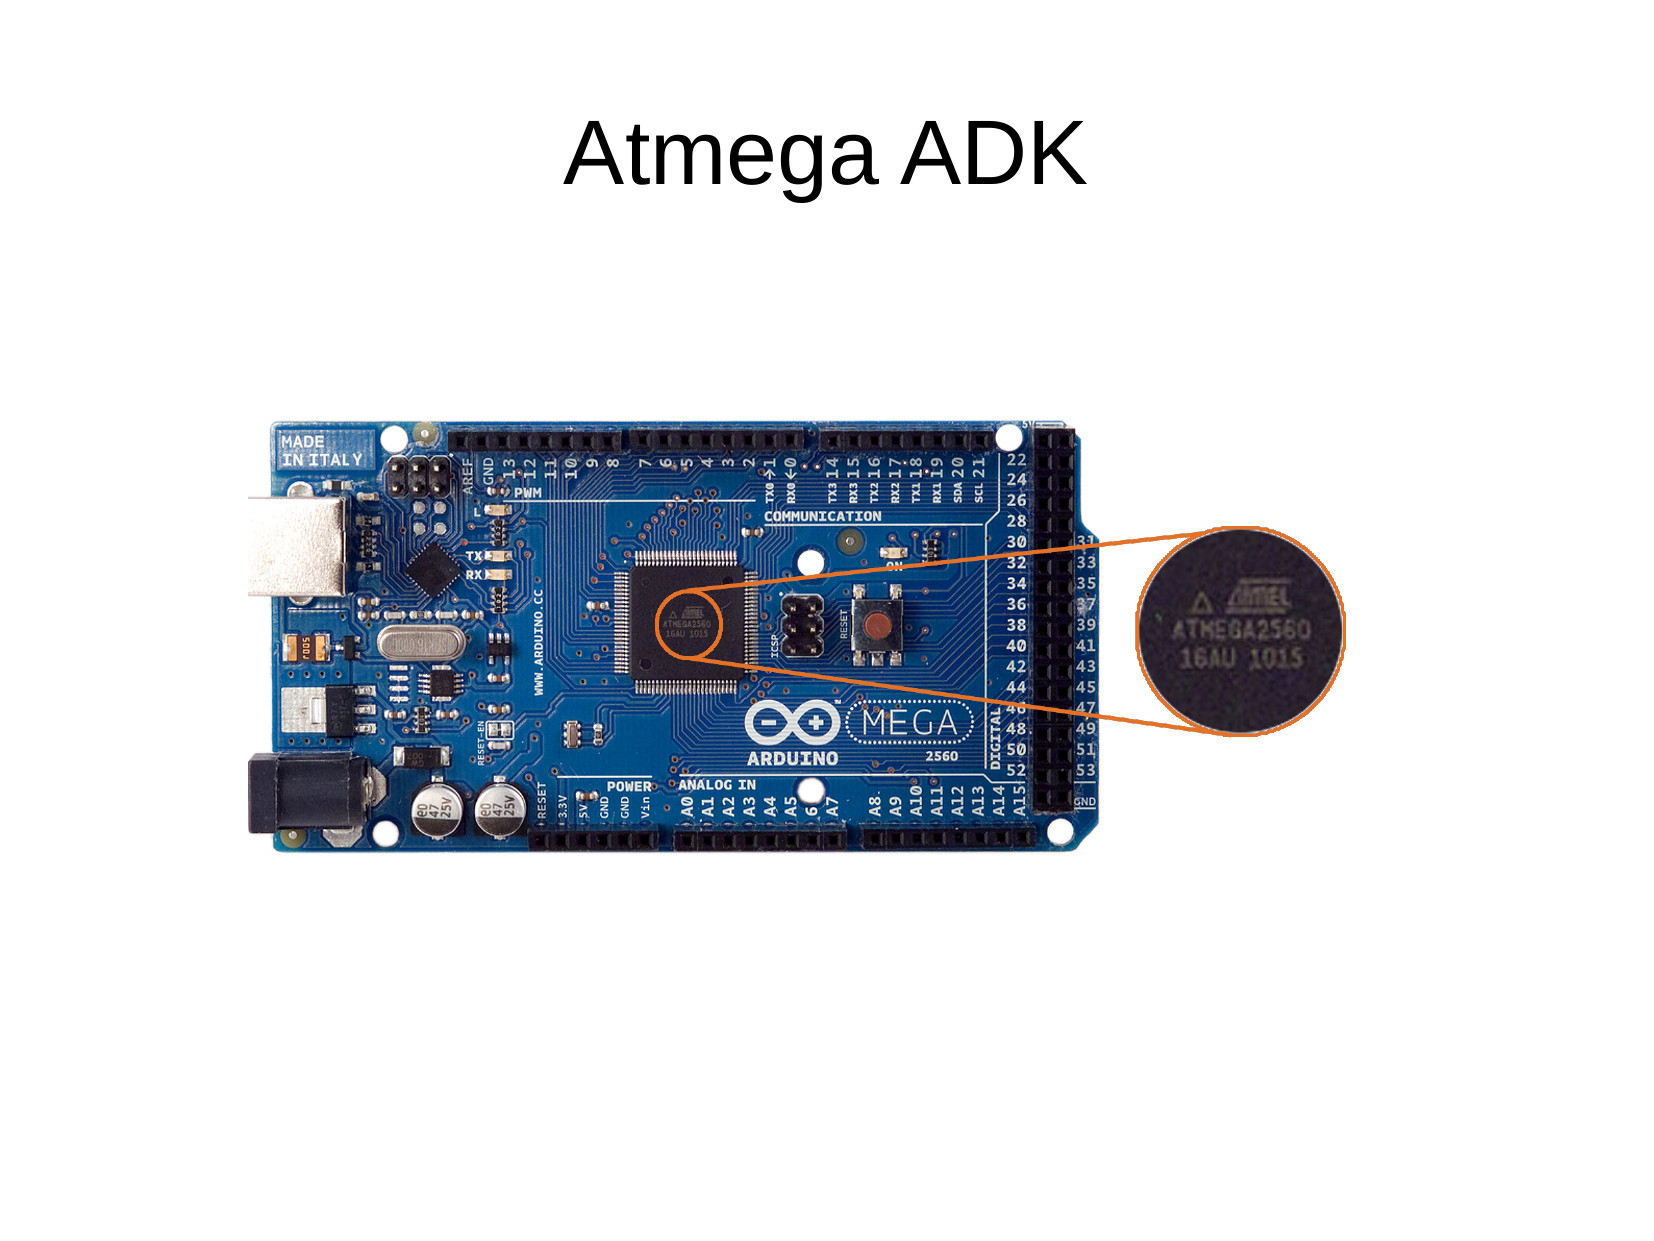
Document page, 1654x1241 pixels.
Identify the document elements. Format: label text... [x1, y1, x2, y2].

picture [248, 404, 1381, 877]
title Atmega ADK [82, 49, 1571, 257]
